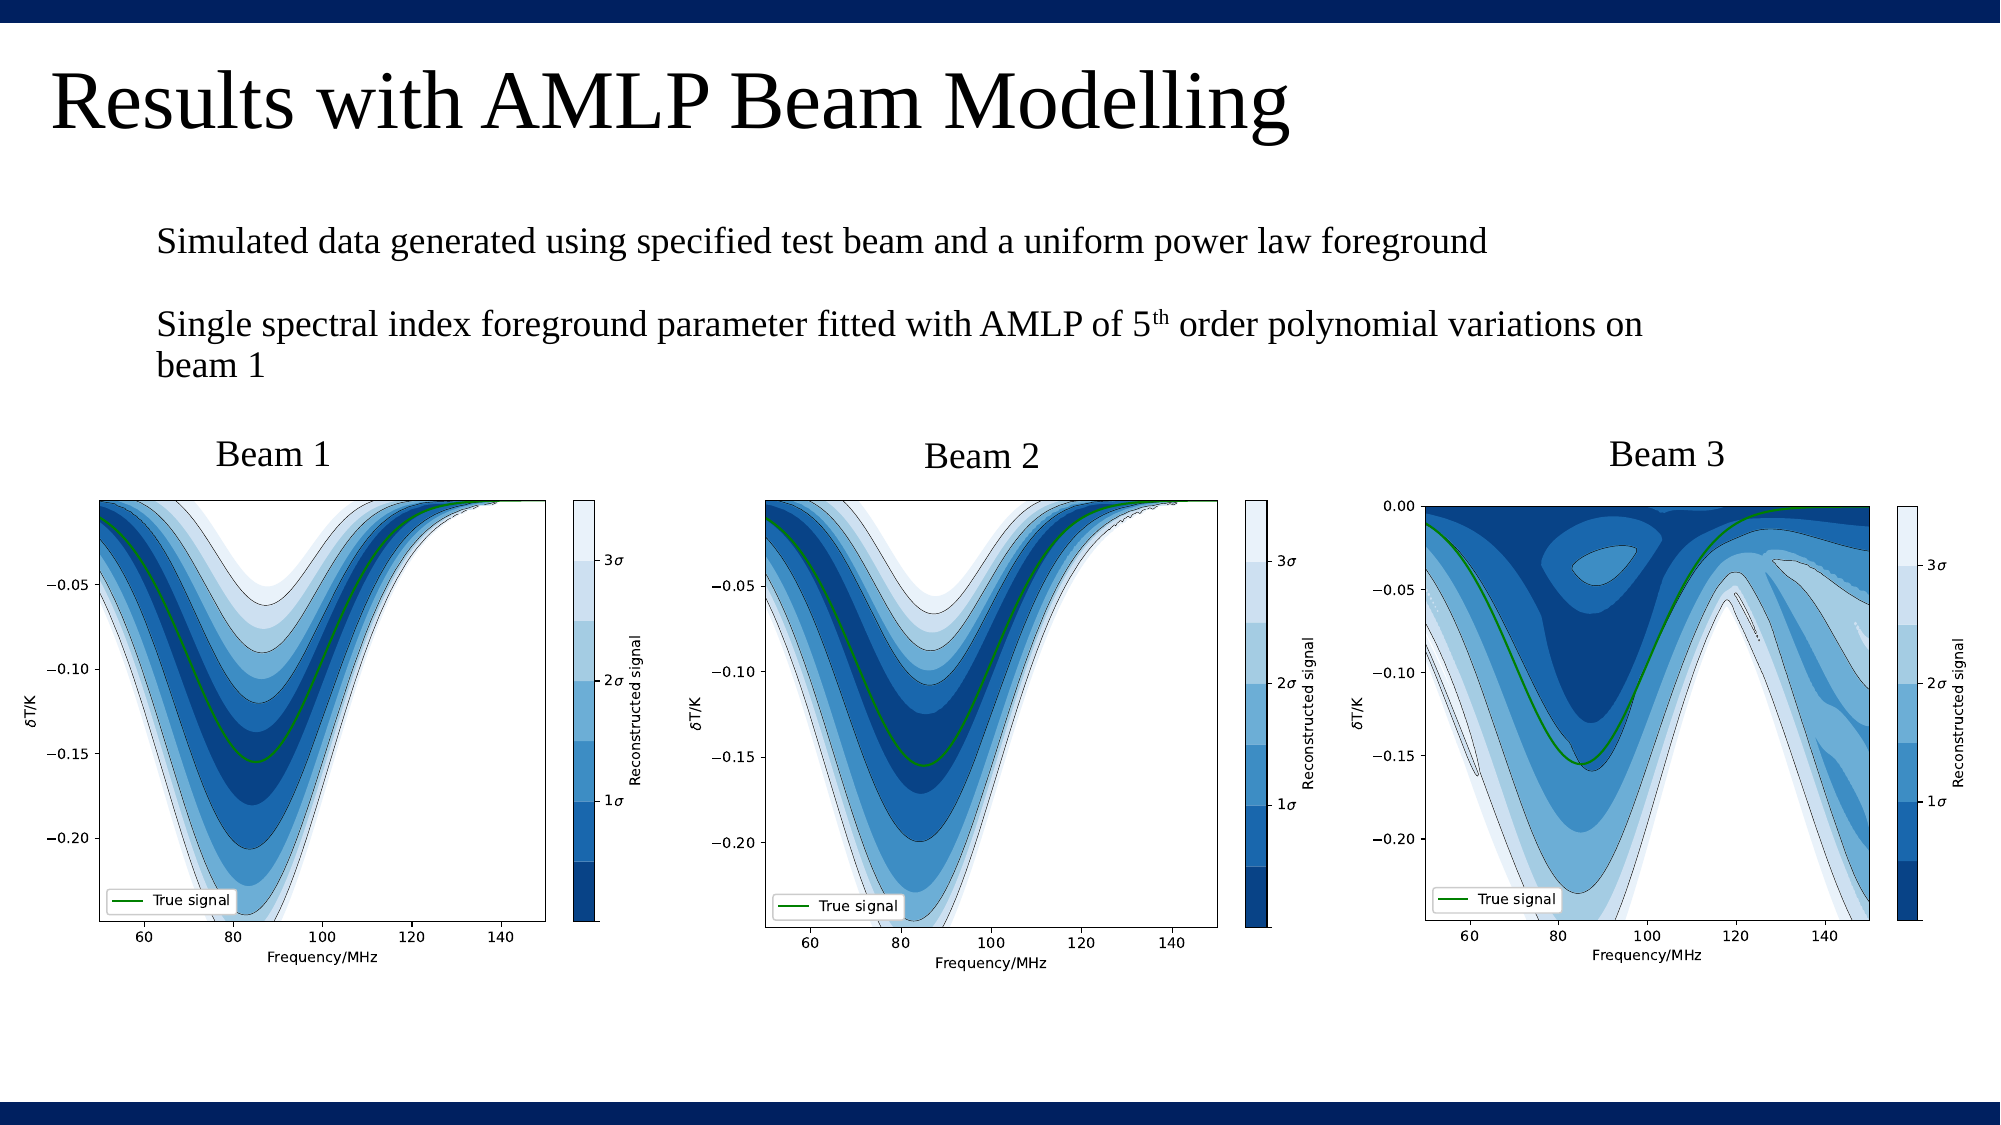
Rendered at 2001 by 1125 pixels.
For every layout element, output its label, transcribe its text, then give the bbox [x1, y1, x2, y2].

text_box Results with AMLP Beam Modelling [35, 47, 1312, 166]
text_box Beam 2 [909, 427, 1063, 485]
text_box [0, 1102, 2000, 1125]
picture [8, 484, 1997, 989]
text_box Simulated data generated using specified test beam and a uniform power law foreground Single spectral index foreground parameter fitted with AMLP of 5th order polynomial variations on beam 1 [141, 212, 1666, 436]
text_box [0, 0, 2000, 22]
text_box Beam 3 [1594, 425, 1749, 482]
text_box Beam 1 [200, 436, 355, 485]
